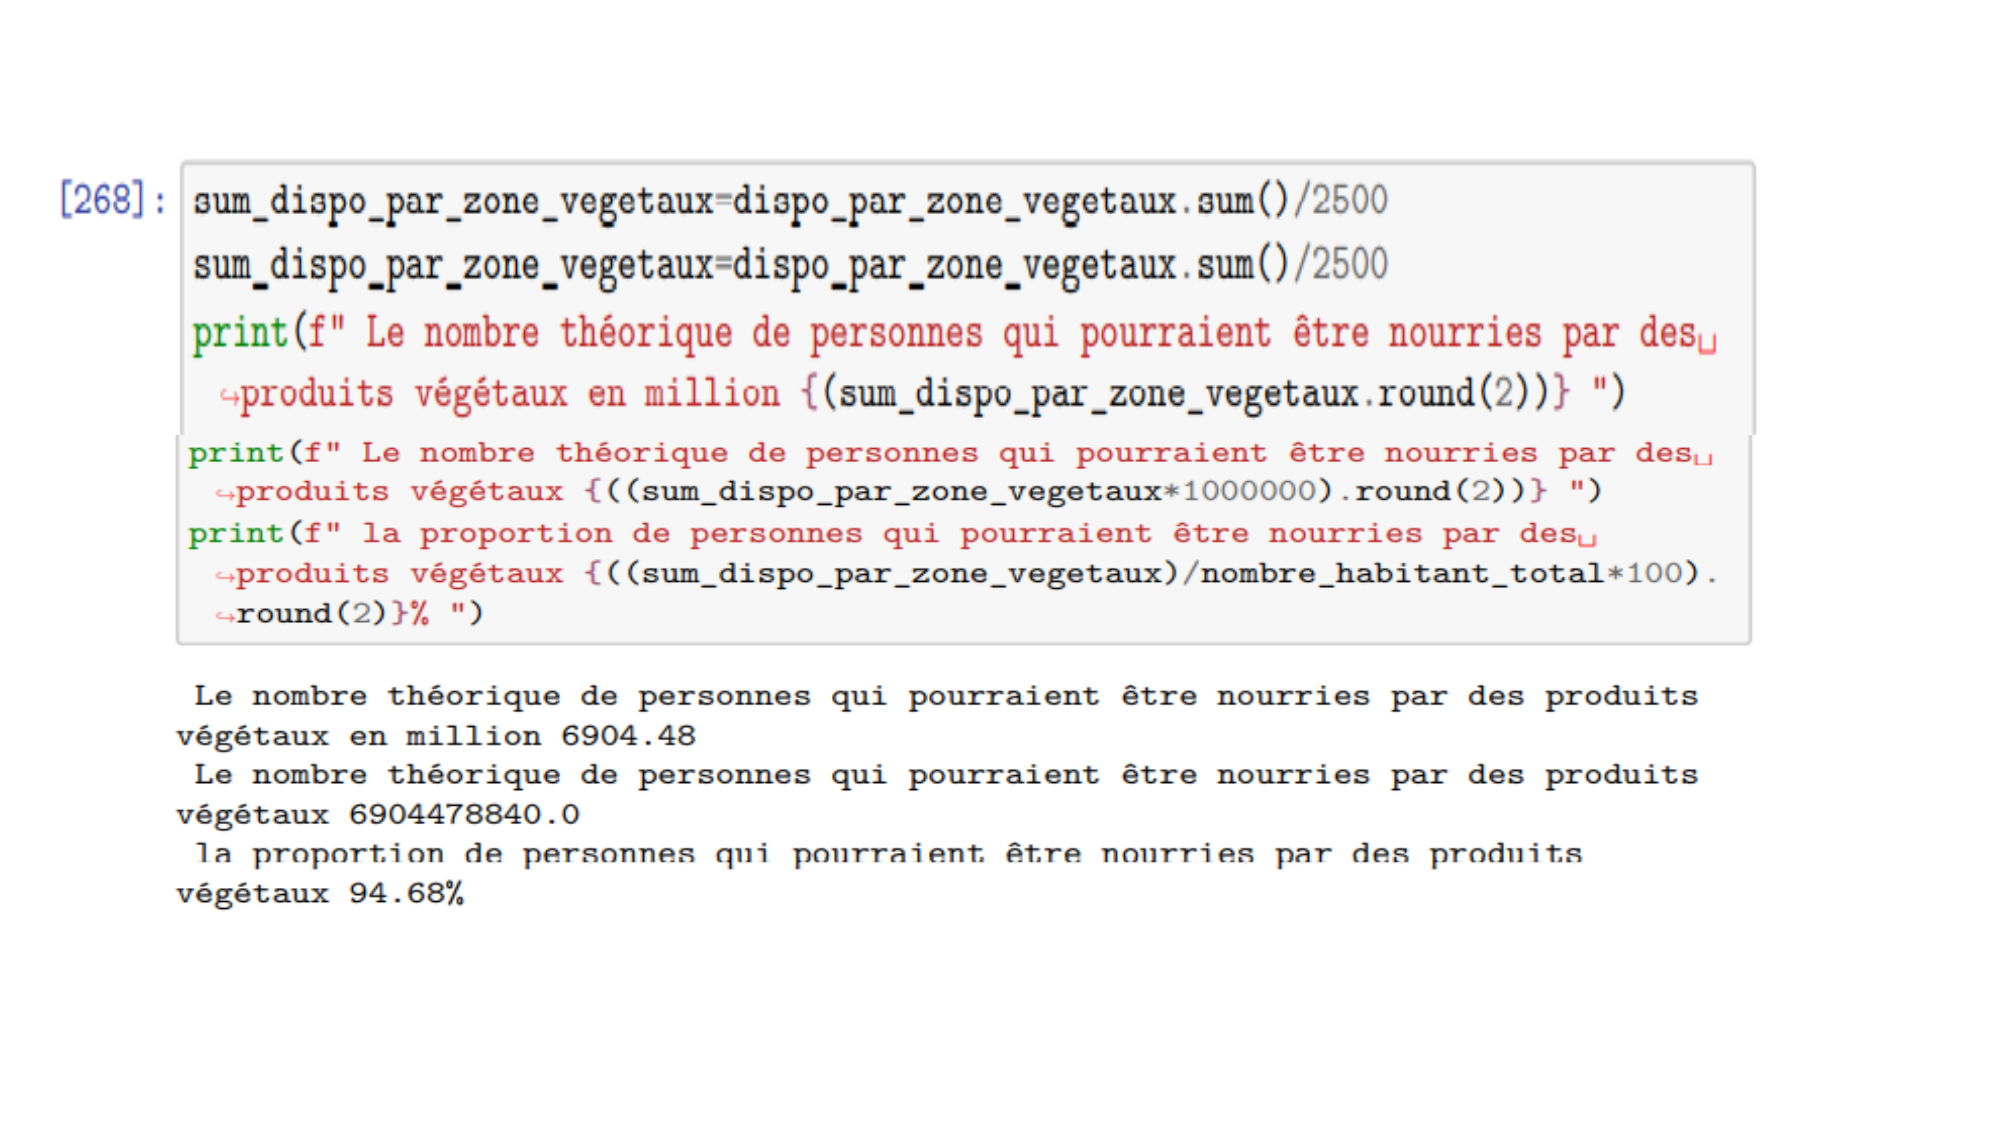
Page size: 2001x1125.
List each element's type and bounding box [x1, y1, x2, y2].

picture [33, 146, 1783, 915]
